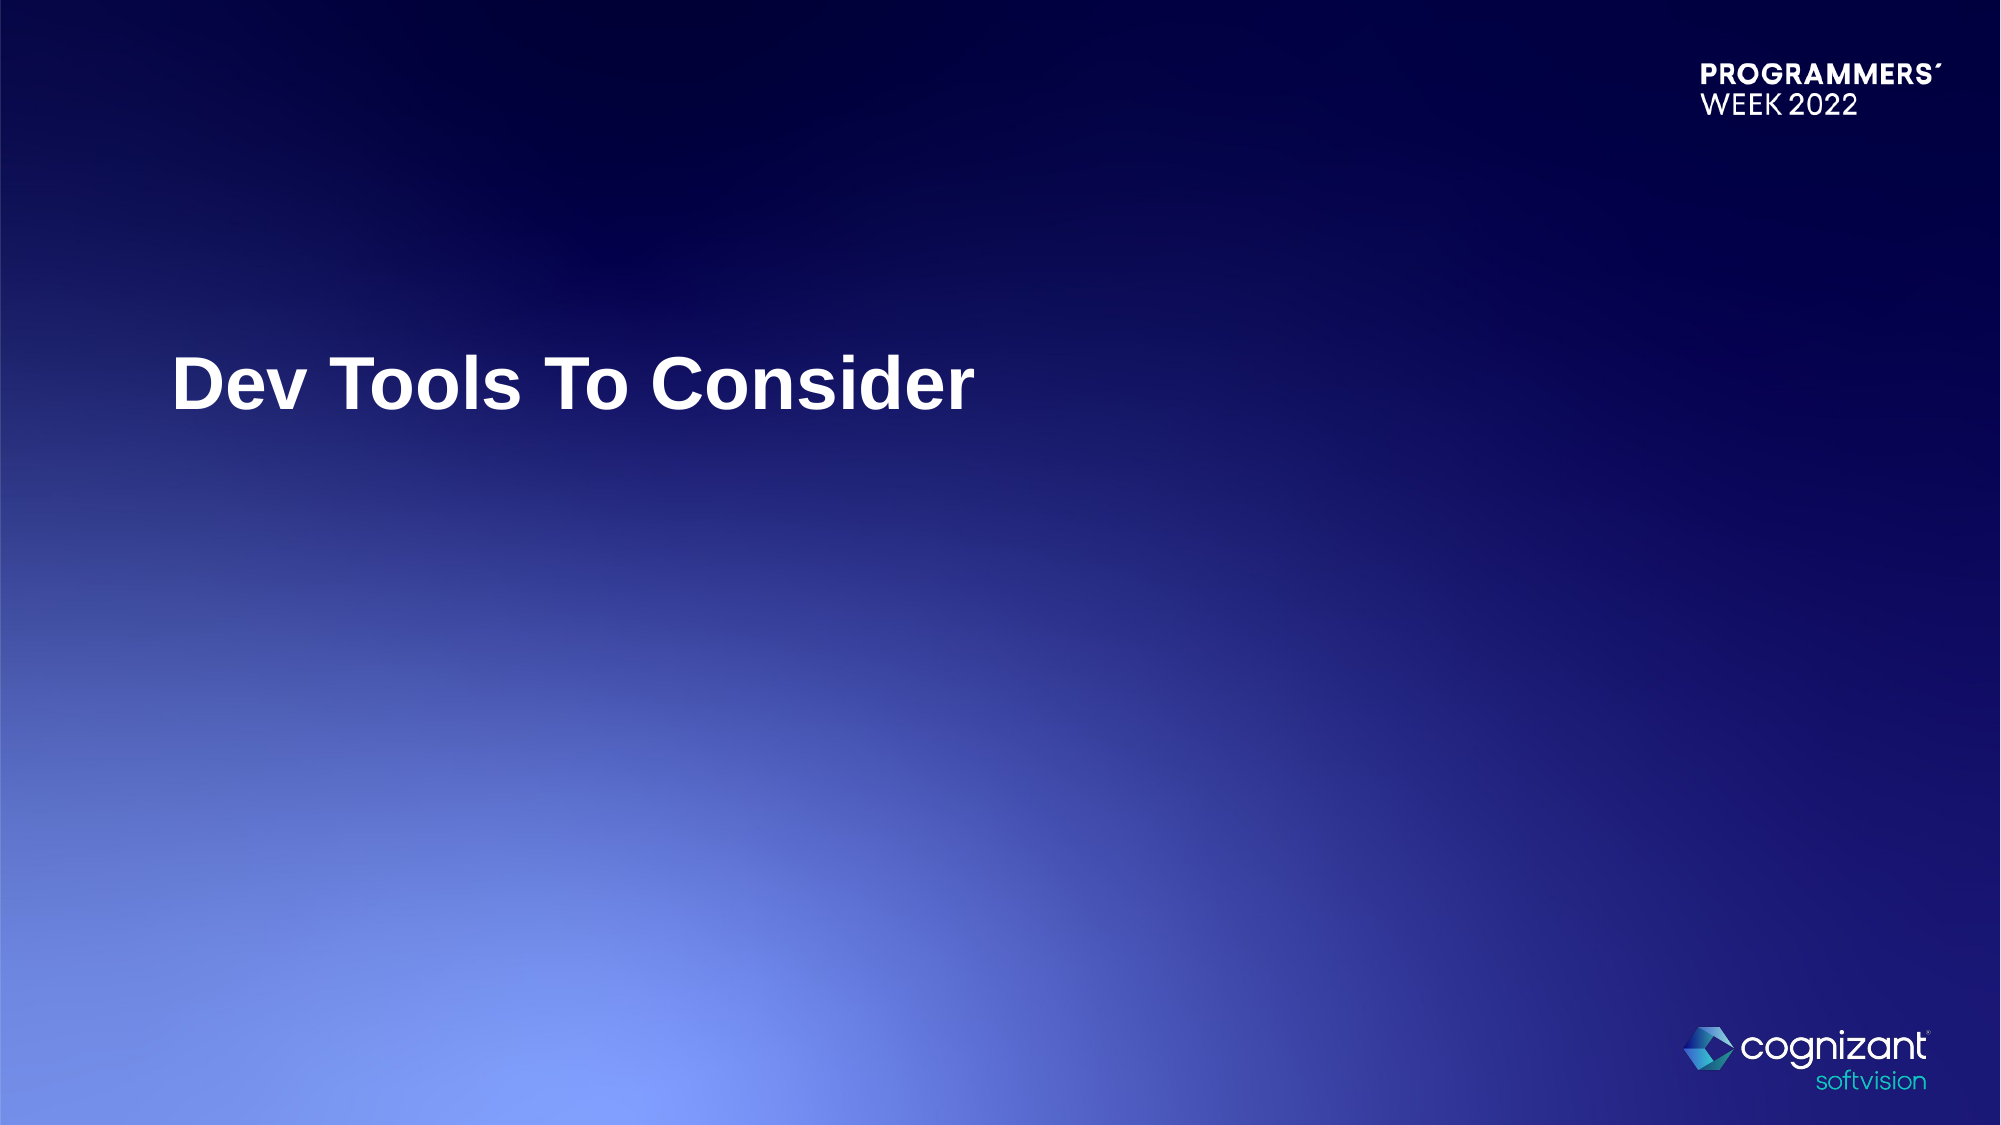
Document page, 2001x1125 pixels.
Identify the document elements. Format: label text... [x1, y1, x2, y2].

title Dev Tools To Consider [171, 285, 1710, 474]
picture [1, 0, 2001, 1125]
